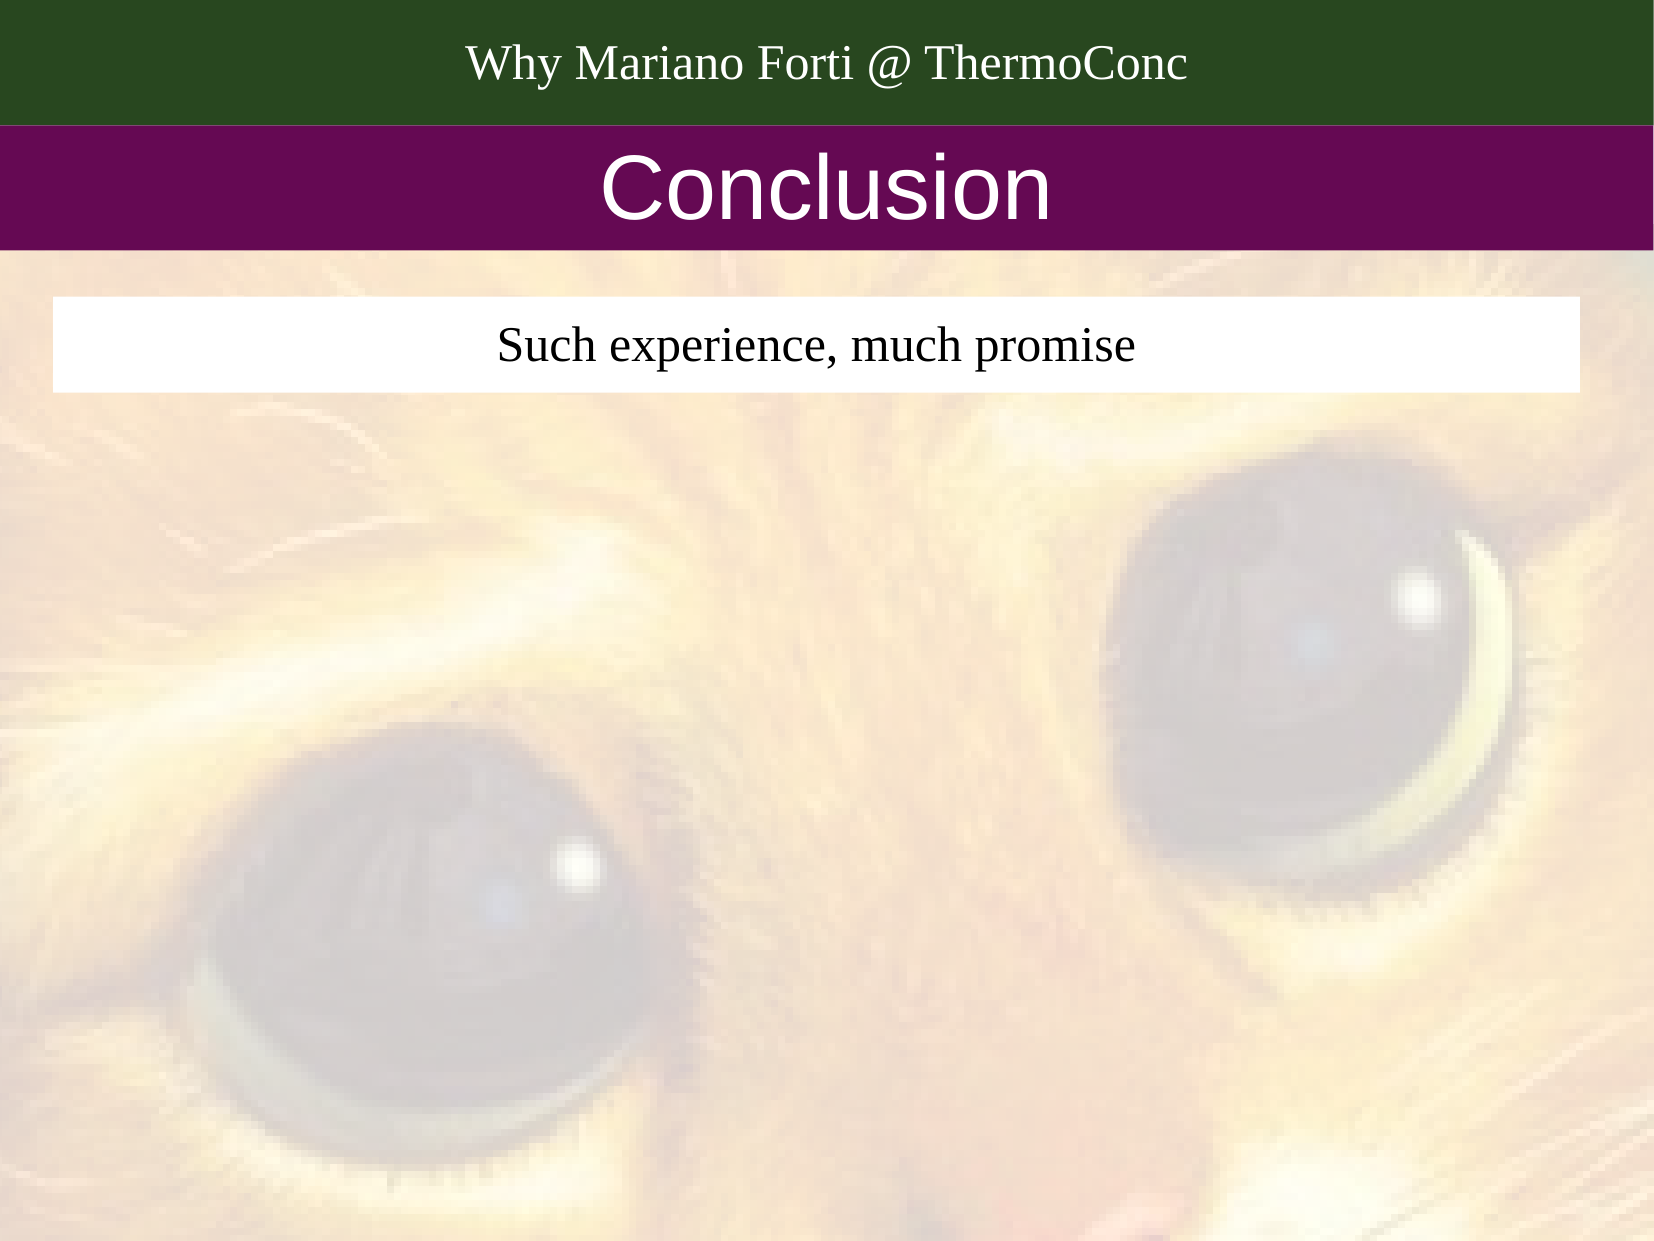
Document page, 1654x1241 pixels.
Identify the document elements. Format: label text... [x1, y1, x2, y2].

picture [0, 251, 1654, 1241]
title Conclusion [0, 125, 1654, 251]
text_box Such experience, much promise [53, 296, 1580, 393]
